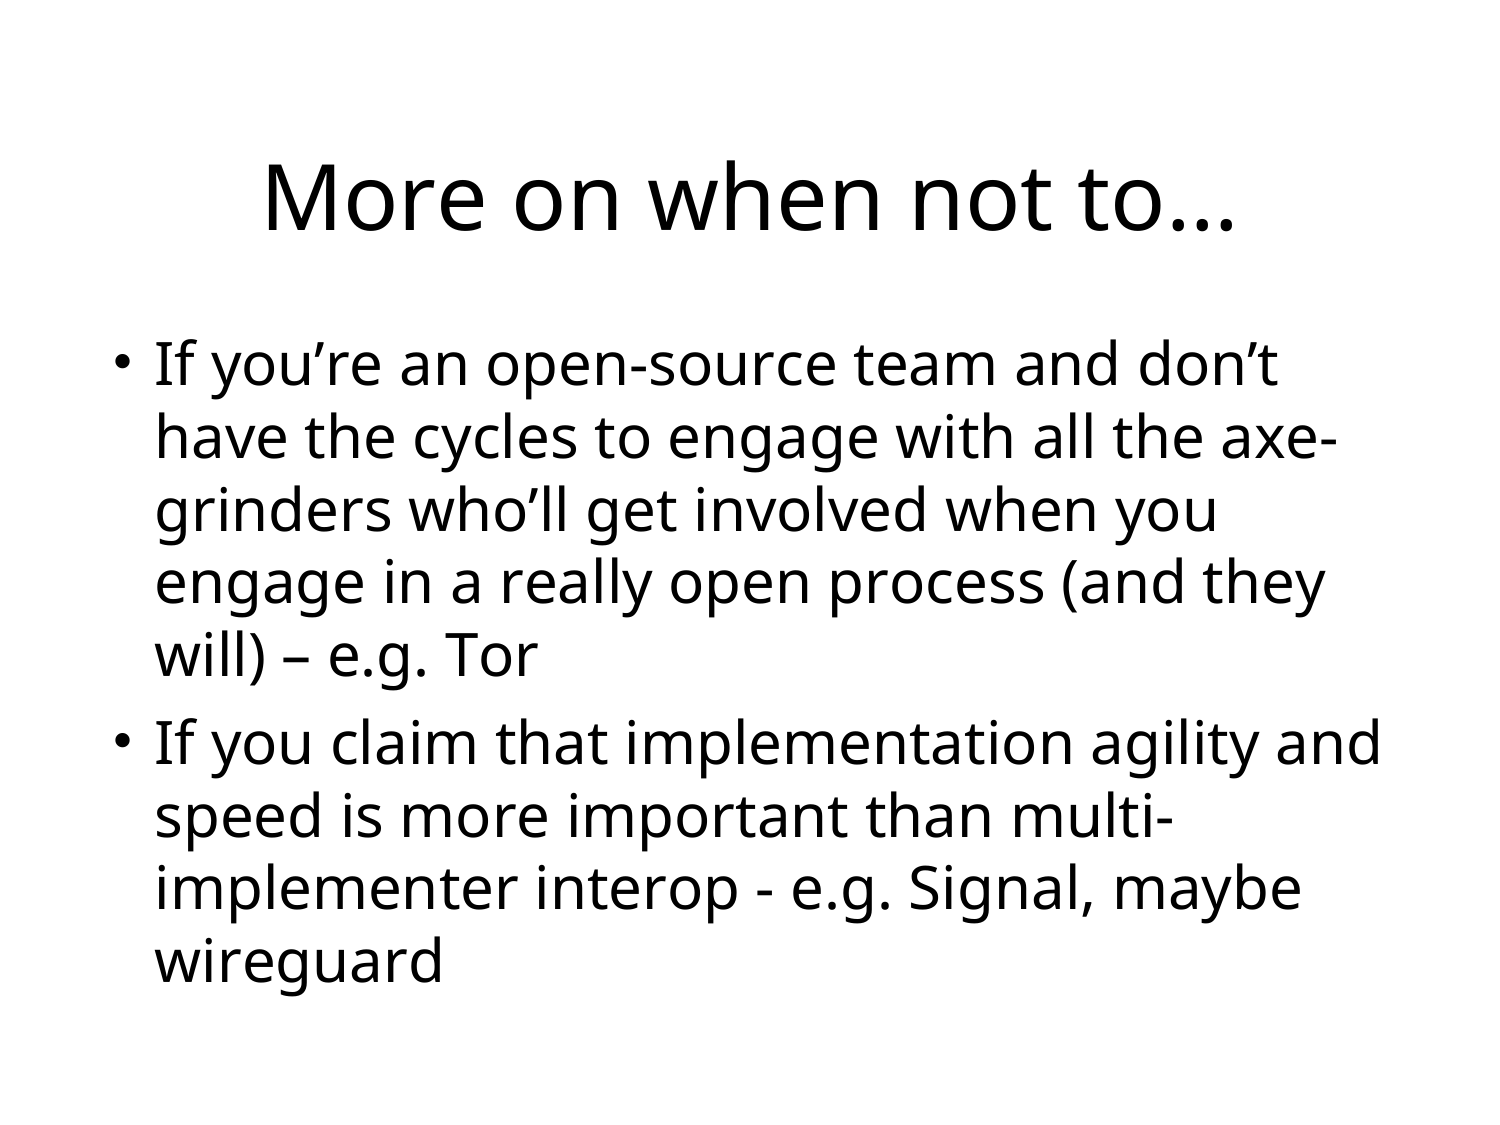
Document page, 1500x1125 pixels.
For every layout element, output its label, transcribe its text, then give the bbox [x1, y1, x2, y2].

title More on when not to... [112, 99, 1388, 288]
list If you’re an open-source team and don’t have the cycles to engage with all the axe-grinders who’ll get involved when you engage in a really open process (and they will) – e.g. Tor If you claim that implementation agility and speed is more important than multi-implementer interop - e.g. Signal, maybe wireguard [112, 324, 1388, 1000]
